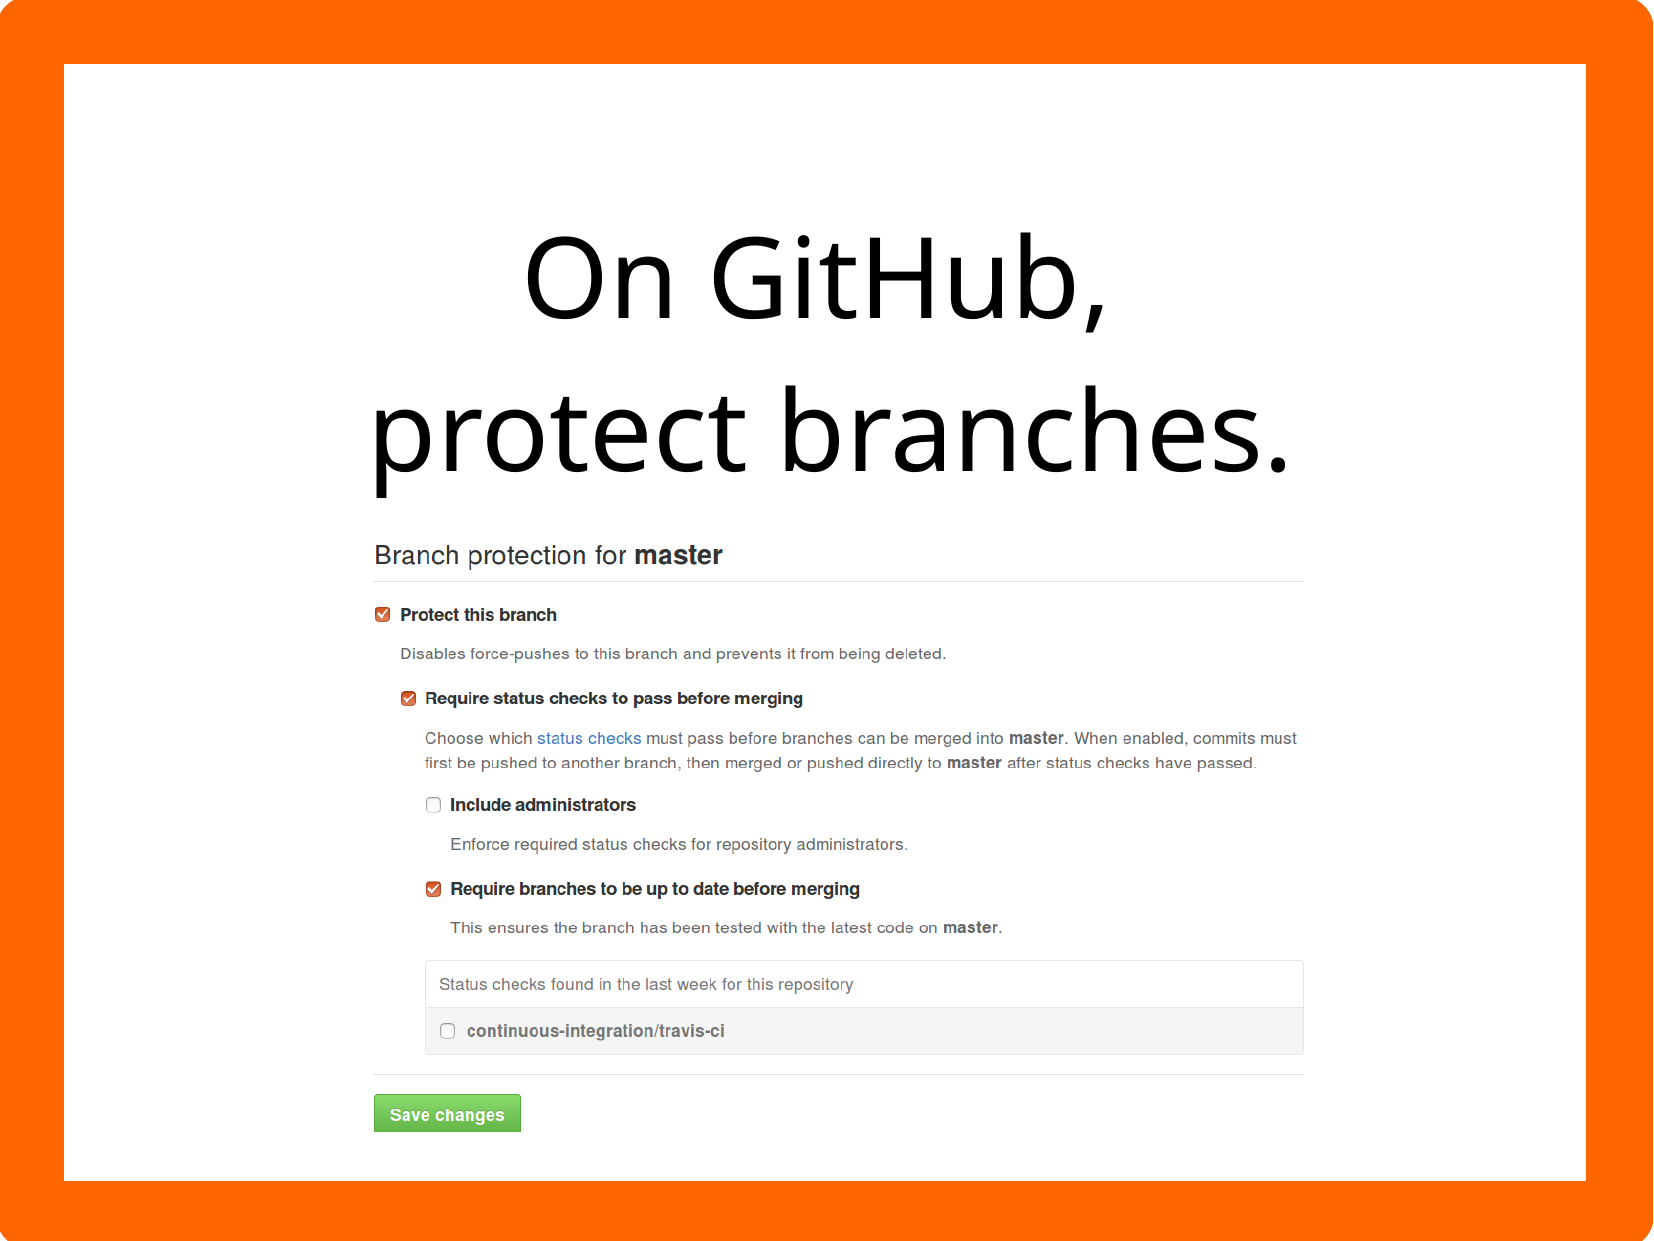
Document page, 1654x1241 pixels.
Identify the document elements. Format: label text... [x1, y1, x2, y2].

title On GitHub, protect branches. [87, 184, 1576, 518]
picture [362, 539, 1321, 1132]
